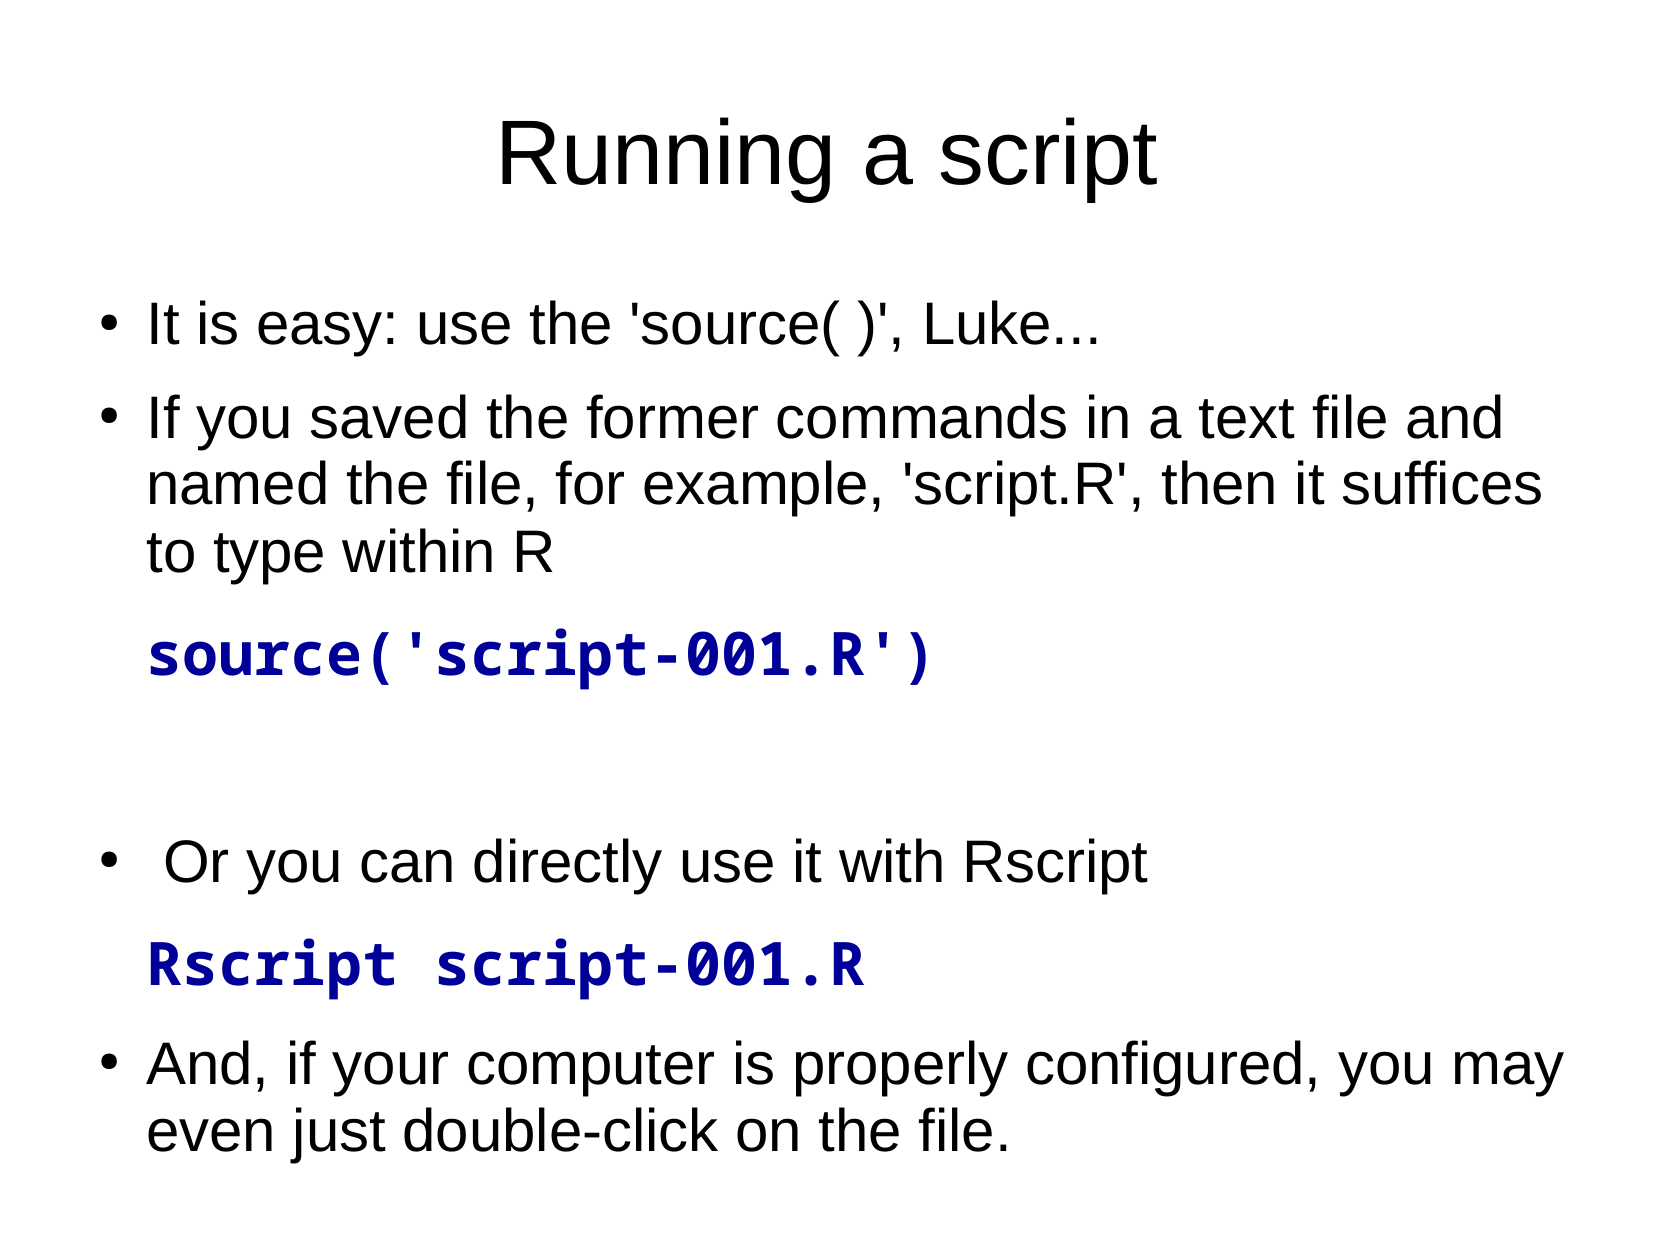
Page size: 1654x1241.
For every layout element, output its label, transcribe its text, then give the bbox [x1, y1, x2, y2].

list It is easy: use the 'source( )', Luke... If you saved the former commands in a text file and named the file, for example, 'script.R', then it suffices to type within R source('script-001.R') Or you can directly use it with Rscript Rscript script-001.R And, if your computer is properly configured, you may even just double-click on the file. [82, 290, 1571, 1170]
title Running a script [82, 49, 1571, 257]
